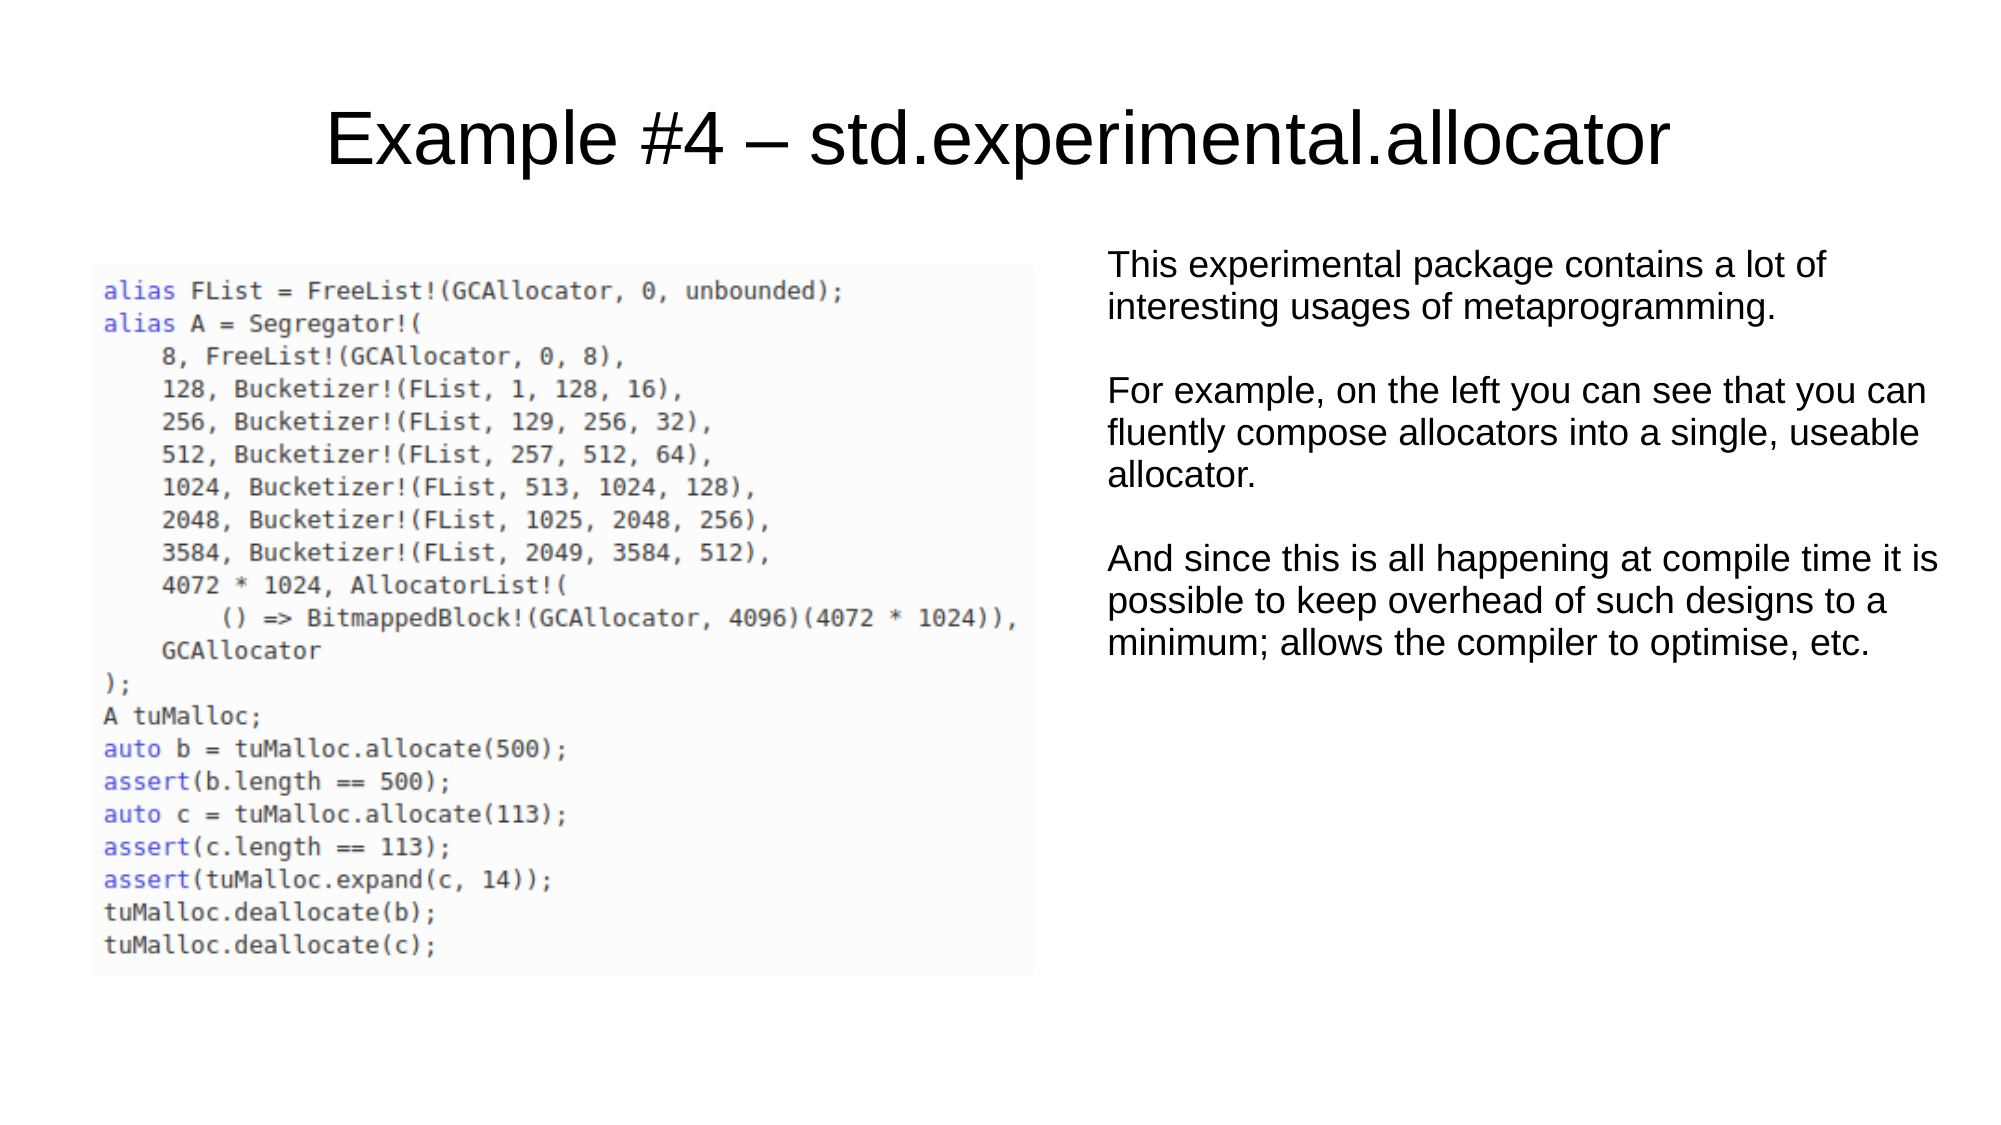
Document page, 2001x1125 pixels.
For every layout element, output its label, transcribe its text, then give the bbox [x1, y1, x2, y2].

picture [93, 265, 1034, 975]
title Example #4 – std.experimental.allocator [99, 44, 1900, 233]
text_box This experimental package contains a lot of interesting usages of metaprogramming. For example, on the left you can see that you can fluently compose allocators into a single, useable allocator. And since this is all happening at compile time it is possible to keep overhead of such designs to a minimum; allows the compiler to optimise, etc. [1092, 236, 1979, 713]
